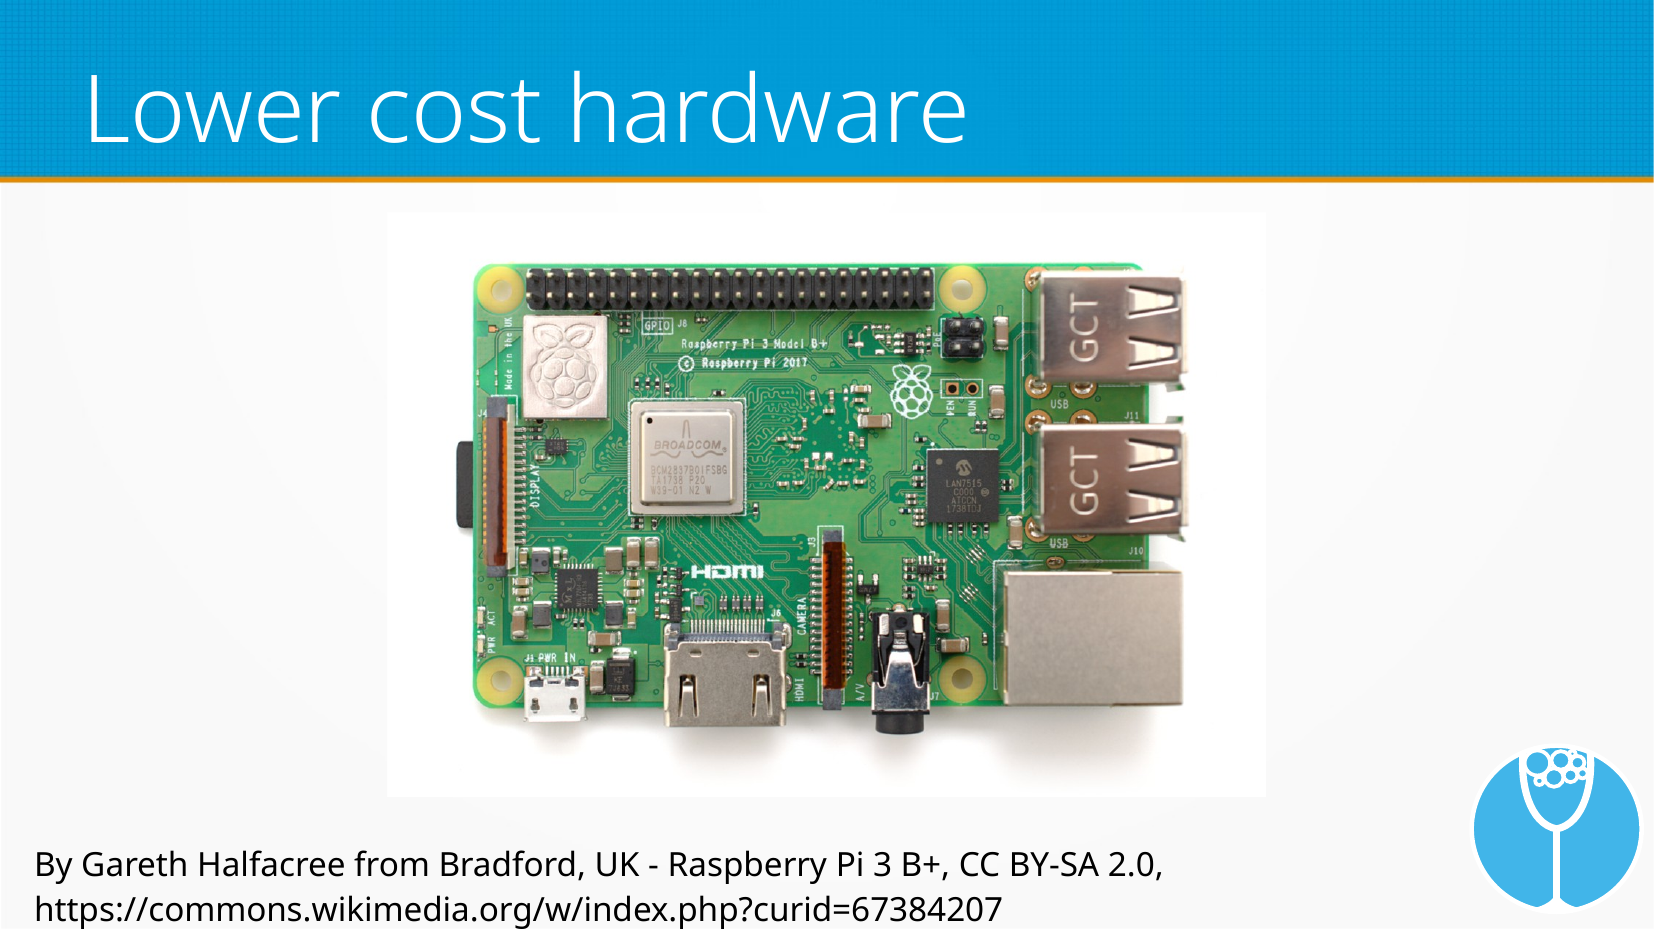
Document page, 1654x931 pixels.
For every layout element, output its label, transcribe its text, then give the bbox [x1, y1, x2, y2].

title Lower cost hardware [82, 14, 1571, 171]
text_box By Gareth Halfacree from Bradford, UK - Raspberry Pi 3 B+, CC BY-SA 2.0, https://commons.wikimedia.org/w/index.php?curid=67384207 [28, 826, 1626, 931]
picture [0, 175, 1654, 931]
